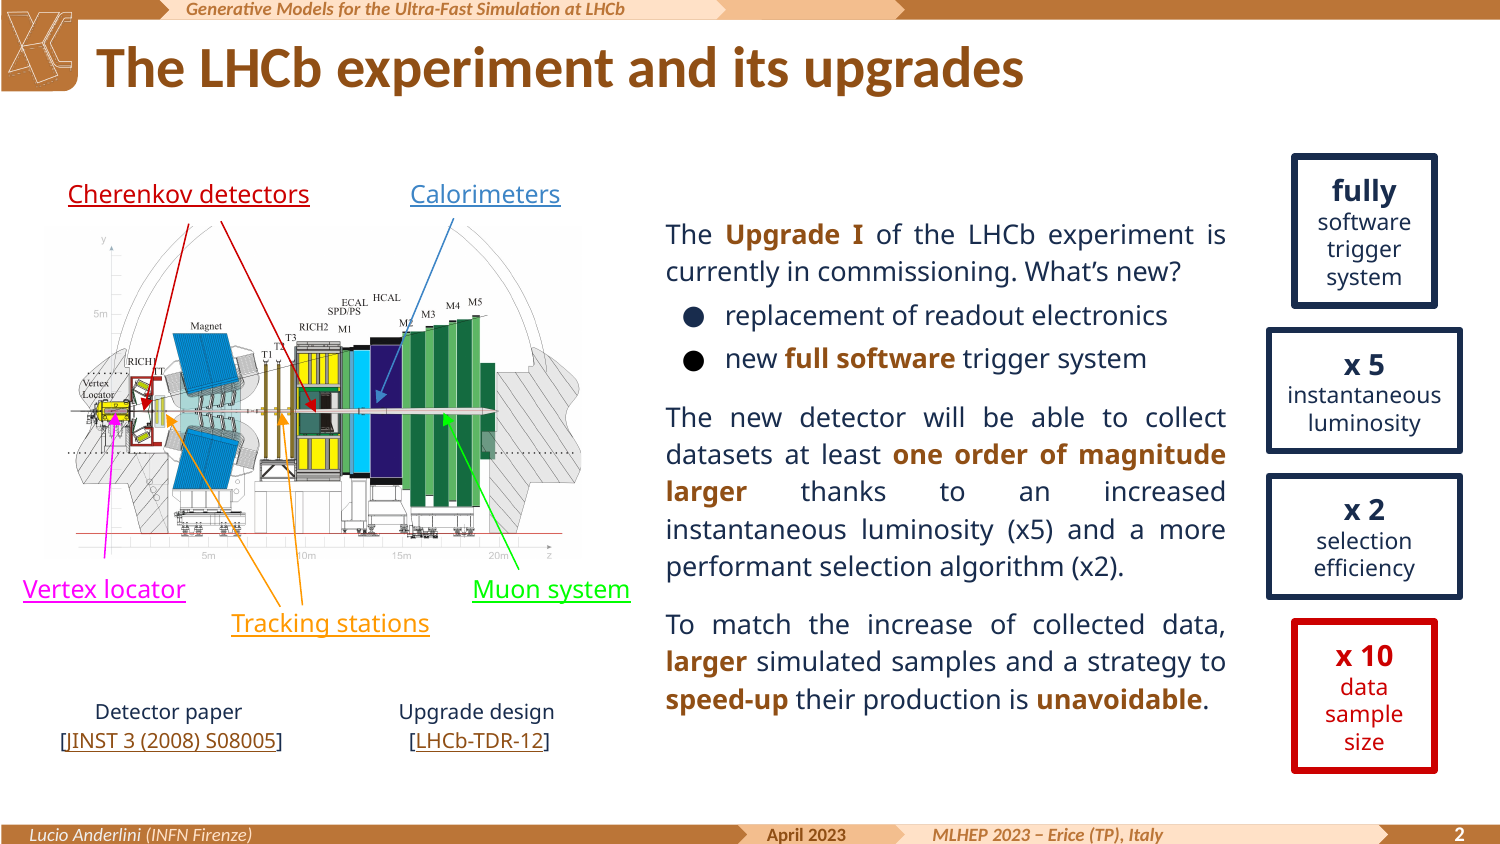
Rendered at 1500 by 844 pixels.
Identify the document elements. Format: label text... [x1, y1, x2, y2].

slide_number <number> [1389, 801, 1480, 844]
text_box The Upgrade I of the LHCb experiment is currently in commissioning. What’s new? replacement of readout electronics new full software trigger system The new detector will be able to collect datasets at least one order of magnitude larger thanks to an increased instantaneous luminosity (x5) and a more performant selection algorithm (x2). To match the increase of collected data, larger simulated samples and a strategy to speed-up their production is unavoidable. [650, 193, 1242, 734]
picture [44, 226, 582, 559]
text_box Upgrade design [LHCb-TDR-12] [349, 690, 610, 761]
text_box x 10 data sample size [1294, 621, 1435, 771]
text_box Detector paper [JINST 3 (2008) S08005] [41, 690, 302, 761]
text_box x 5 instantaneous luminosity [1268, 330, 1461, 452]
text_box fully software trigger system [1294, 156, 1435, 306]
text_box x 2 selection efficiency [1268, 475, 1461, 597]
text_box Vertex locator [0, 558, 210, 619]
text_box Calorimeters [389, 160, 582, 227]
text_box Cherenkov detectors [35, 162, 343, 224]
text_box Muon system [452, 558, 650, 619]
title The LHCb experiment and its upgrades [81, 14, 1480, 109]
text_box Tracking stations [210, 592, 452, 653]
